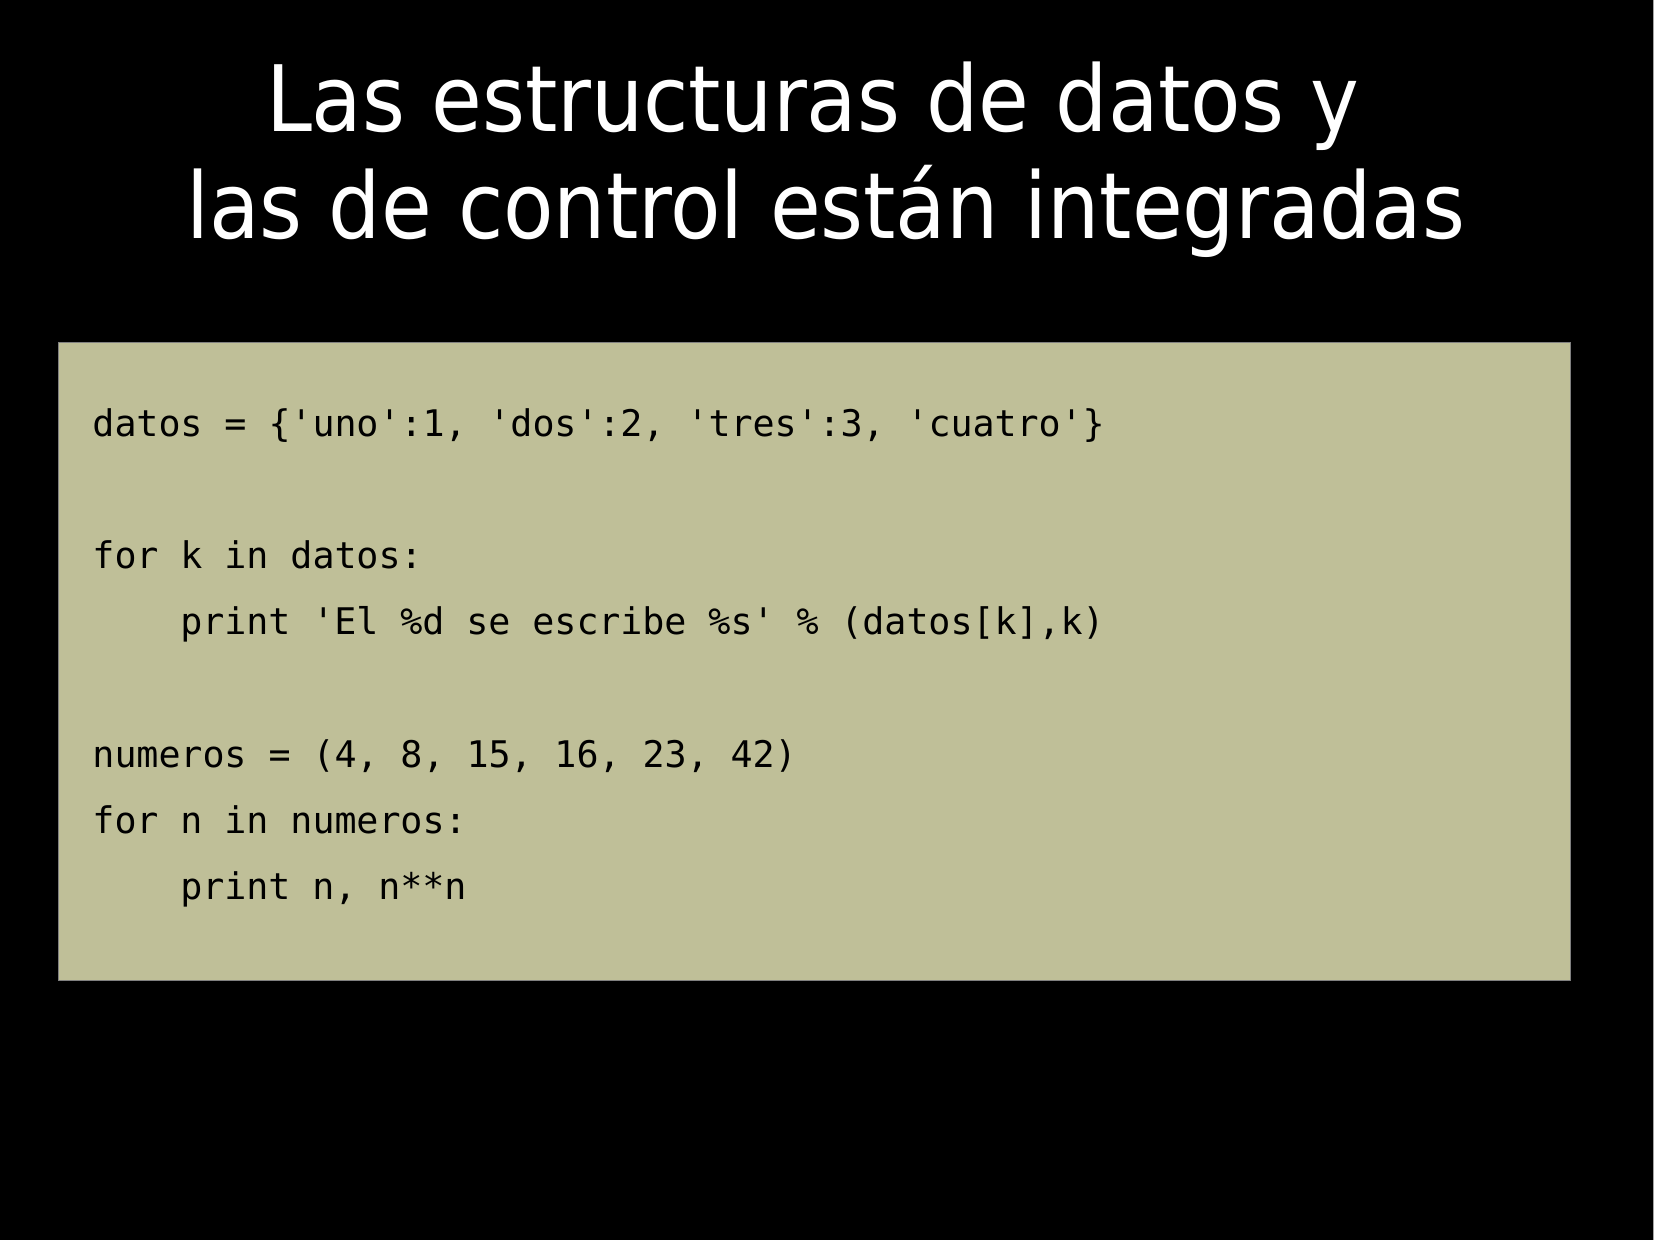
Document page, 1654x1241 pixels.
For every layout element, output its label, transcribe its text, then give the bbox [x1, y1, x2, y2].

list datos = {'uno':1, 'dos':2, 'tres':3, 'cuatro'} for k in datos: print 'El %d se escribe %s' % (datos[k],k) numeros = (4, 8, 15, 16, 23, 42) for n in numeros: print n, n**n [92, 402, 1581, 910]
text_box [58, 342, 1571, 981]
title Las estructuras de datos y las de control están integradas [82, 45, 1571, 261]
